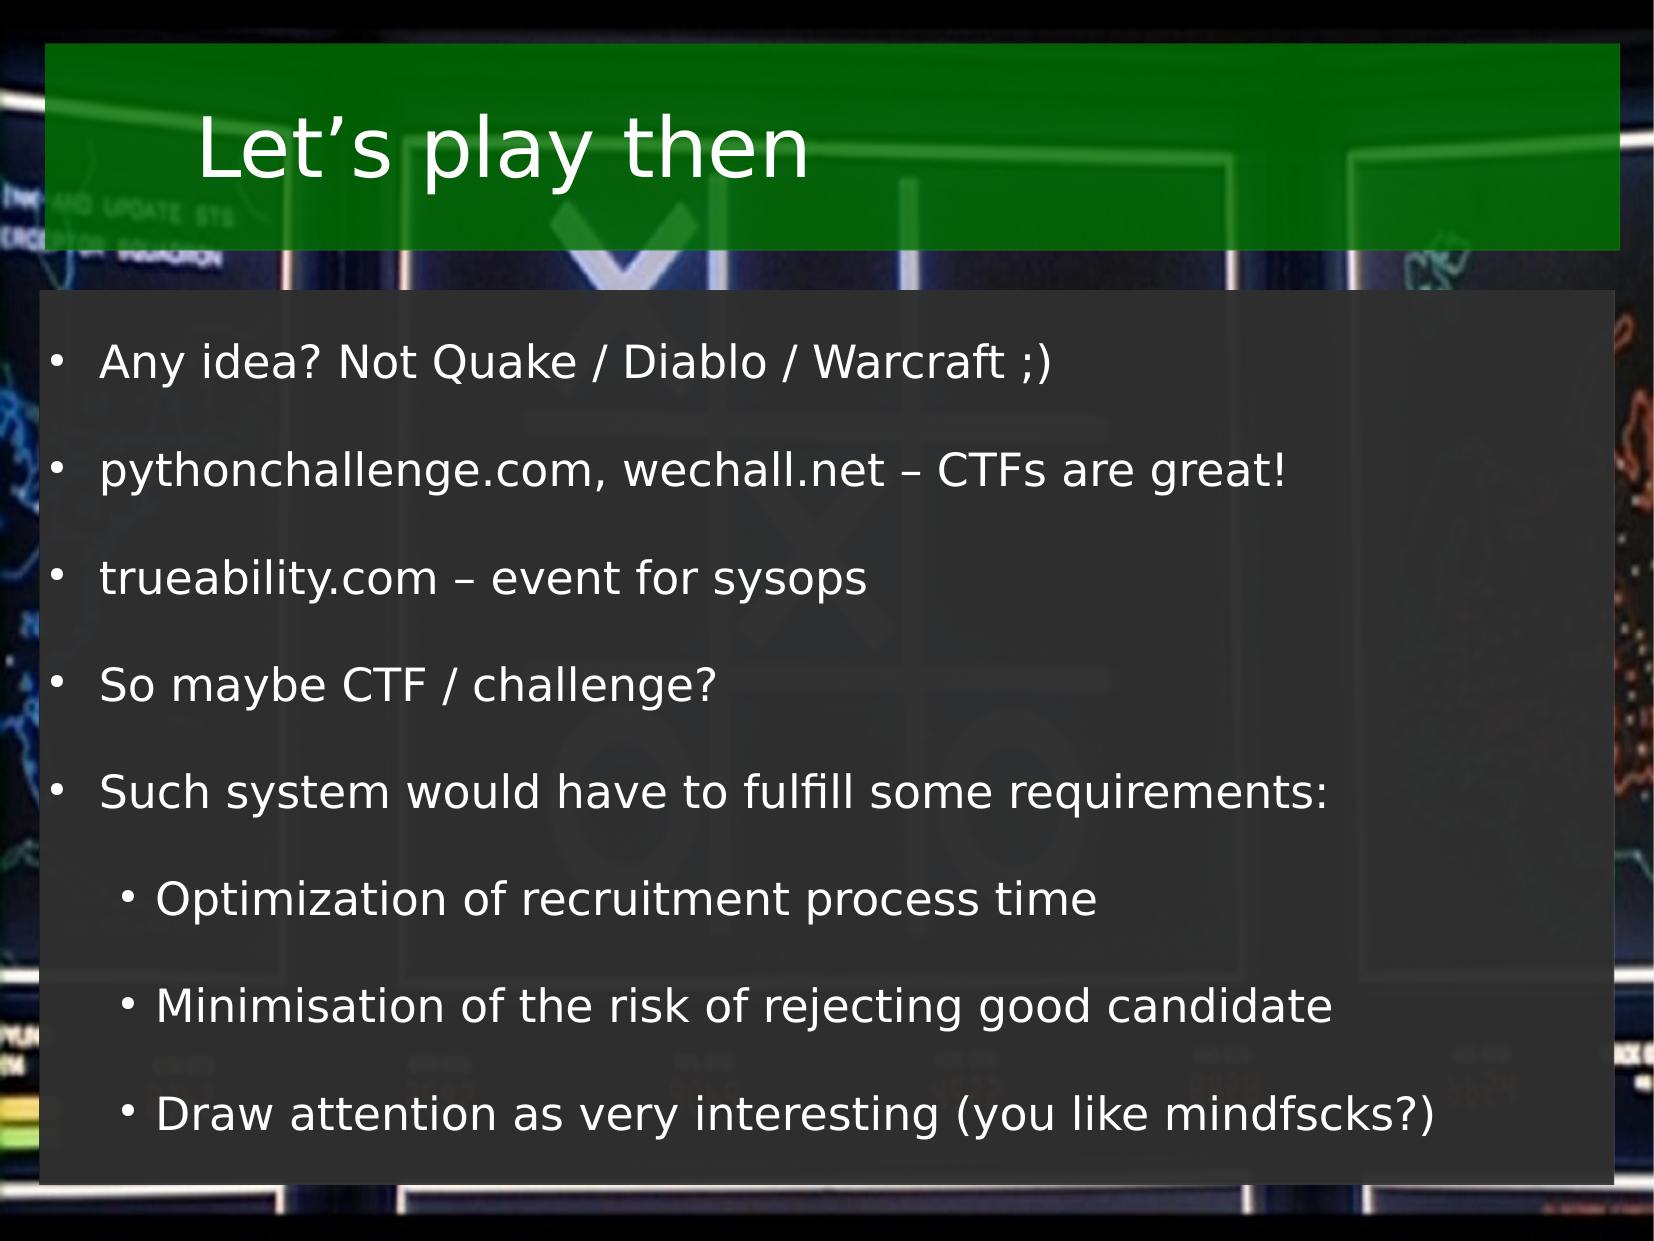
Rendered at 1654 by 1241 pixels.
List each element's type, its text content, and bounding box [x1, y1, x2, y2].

title Let’s play then [45, 43, 1621, 251]
picture [0, 0, 1654, 1241]
text_box Any idea? Not Quake / Diablo / Warcraft ;) pythonchallenge.com, wechall.net – CTFs are great! trueability.com – event for sysops So maybe CTF / challenge? Such system would have to fulfill some requirements: Optimization of recruitment process time Minimisation of the risk of rejecting good candidate Draw attention as very interesting (you like mindfscks?) [39, 290, 1615, 1185]
